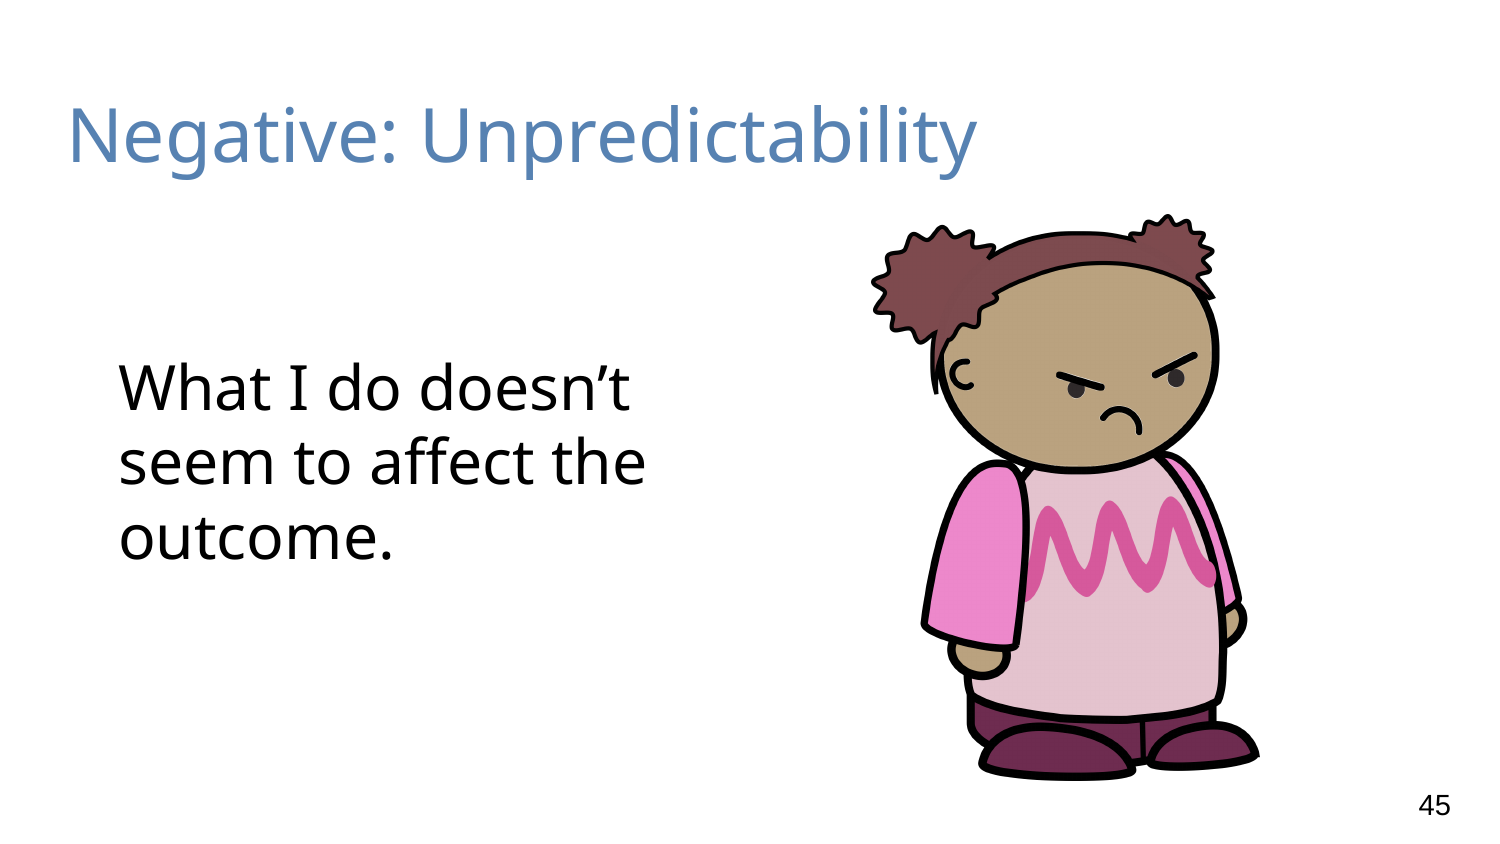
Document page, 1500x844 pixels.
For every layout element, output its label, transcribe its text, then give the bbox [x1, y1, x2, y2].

picture [871, 214, 1260, 781]
title Negative: Unpredictability [51, 72, 1449, 167]
text_box What I do doesn’t seem to affect the outcome. [103, 332, 758, 639]
